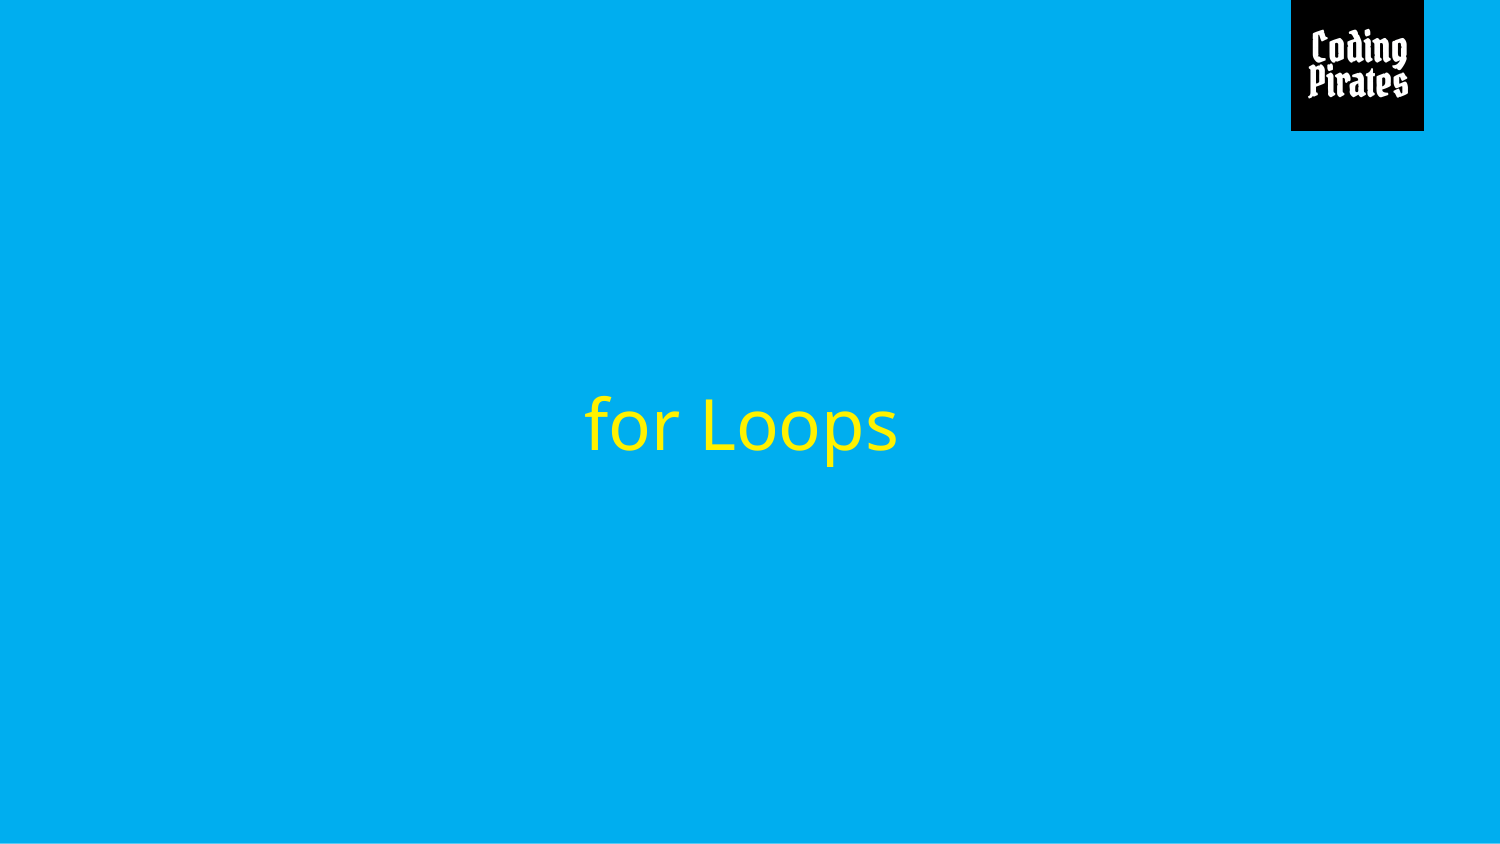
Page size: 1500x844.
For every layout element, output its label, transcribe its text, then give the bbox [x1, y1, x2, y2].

picture [1292, 0, 1423, 130]
title for Loops [12, 352, 1472, 491]
